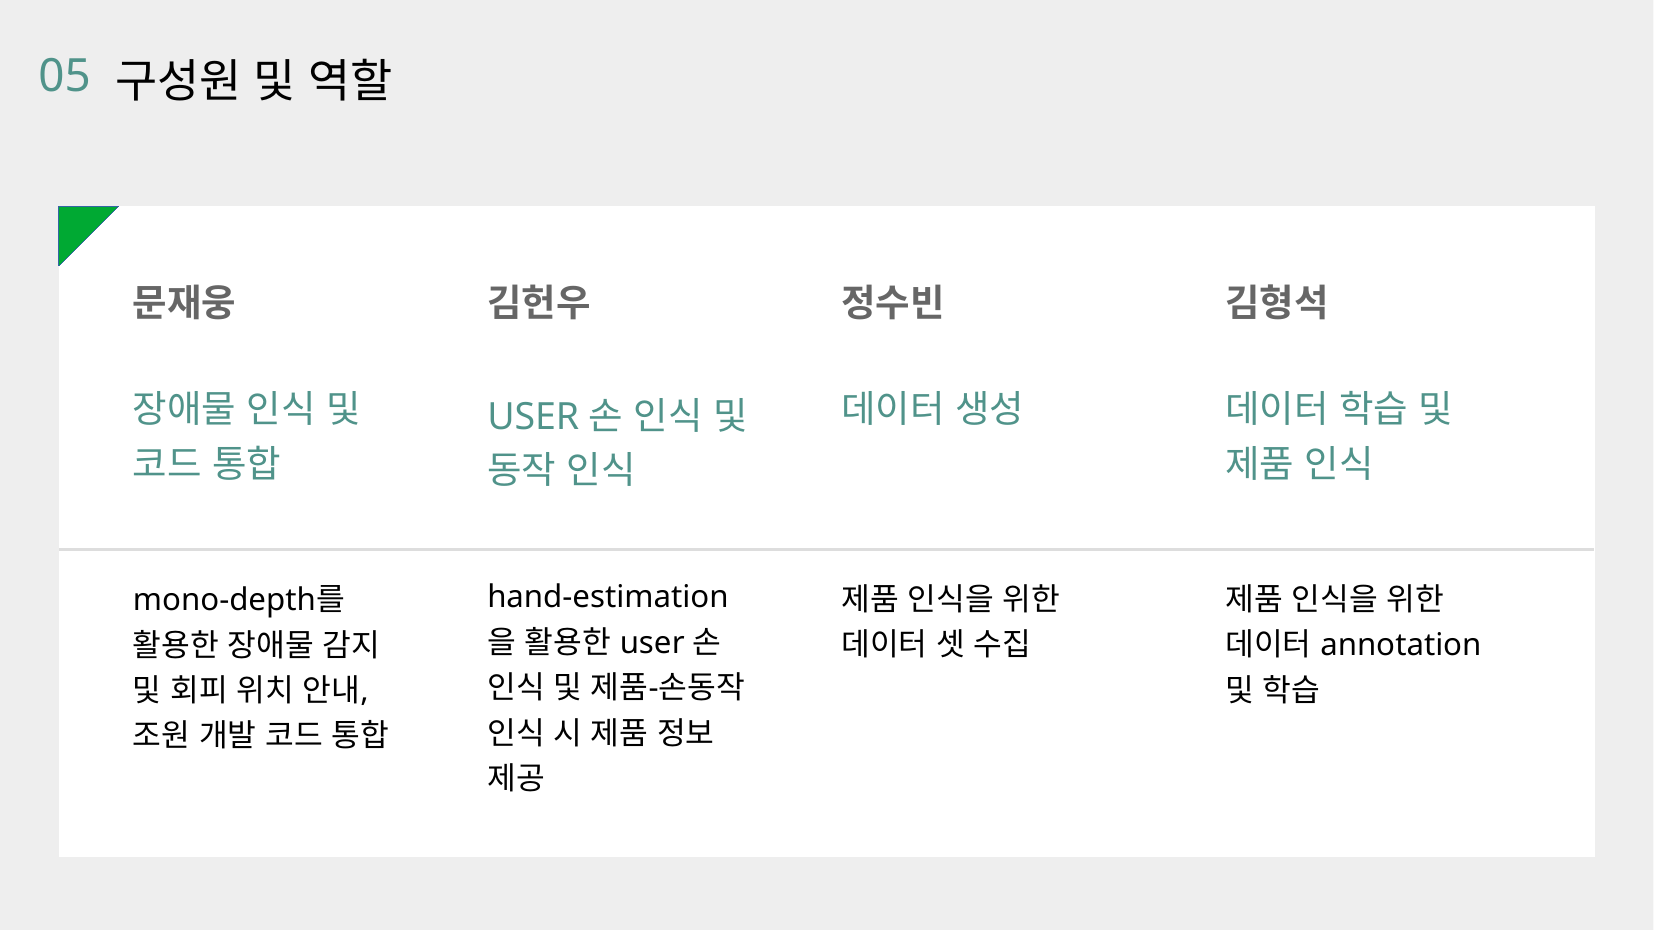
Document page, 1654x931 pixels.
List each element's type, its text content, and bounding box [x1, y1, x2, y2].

text_box hand-estimation을 활용한 user 손 인식 및 제품-손동작 인식 시 제품 정보 제공 [472, 566, 768, 807]
text_box USER 손 인식 및 동작 인식 [472, 551, 798, 557]
text_box 정수빈 [826, 265, 975, 355]
text_box 김형석 [1210, 265, 1359, 355]
title 구성원 및 역할 [88, 0, 420, 156]
text_box 데이터 생성 [826, 372, 1123, 442]
text_box 문재웅 [118, 265, 266, 355]
text_box 제품 인식을 위한 데이터 셋 수집 [826, 566, 1123, 672]
text_box 제품 인식을 위한 데이터 annotation 및 학습 [1210, 566, 1506, 762]
text_box 김헌우 [472, 265, 621, 355]
text_box 데이터 학습 및 제품 인식 [1210, 372, 1506, 496]
text_box USER 손 인식 및 동작 인식 [472, 378, 798, 548]
text_box 05 [23, 35, 142, 125]
text_box mono-depth를 활용한 장애물 감지 및 회피 위치 안내, 조원 개발 코드 통합 [118, 566, 414, 807]
text_box [58, 206, 1595, 857]
text_box 장애물 인식 및 코드 통합 [118, 372, 414, 496]
